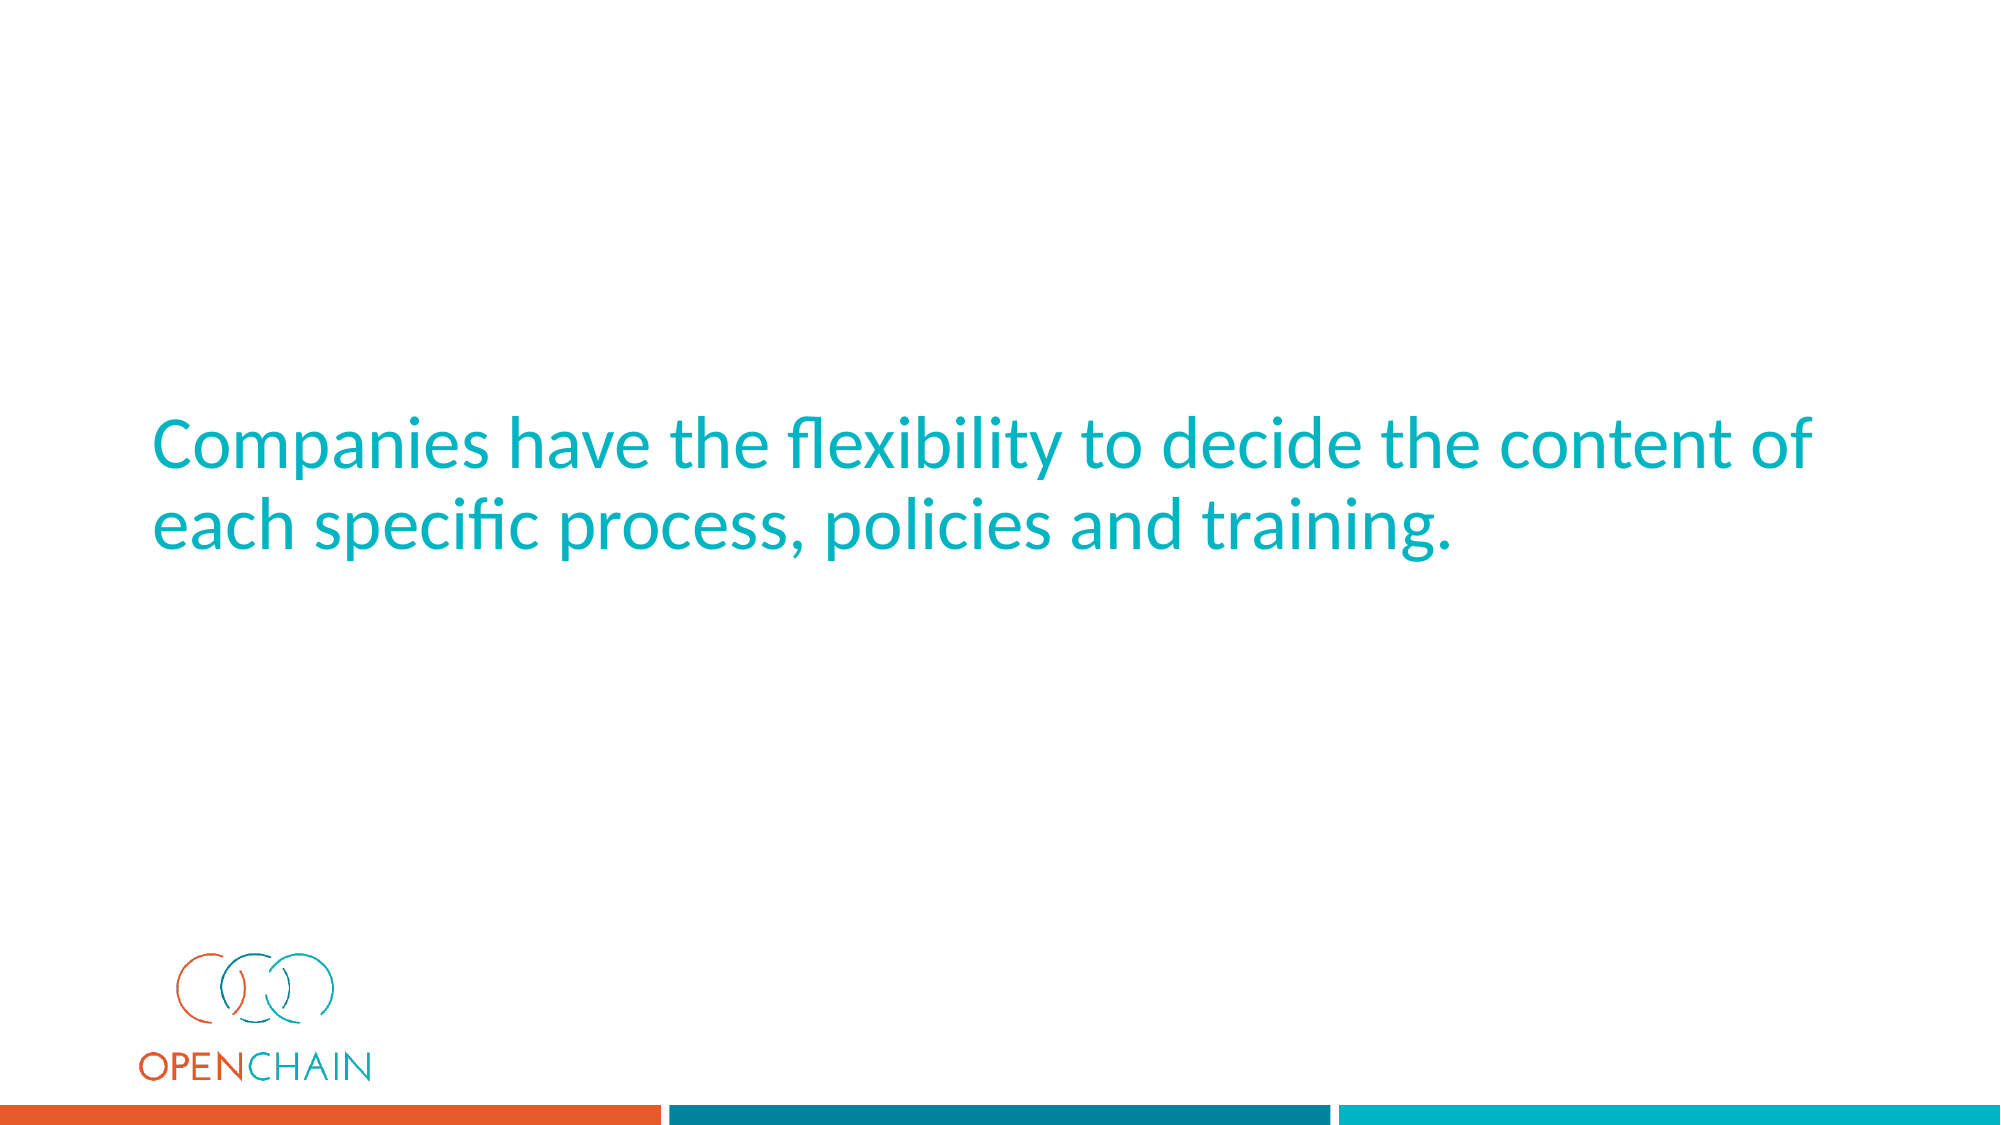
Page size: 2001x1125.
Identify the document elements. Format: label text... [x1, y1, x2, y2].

picture [137, 951, 372, 1082]
title Companies have the flexibility to decide the content of each specific process, policies and training. [137, 376, 1863, 594]
